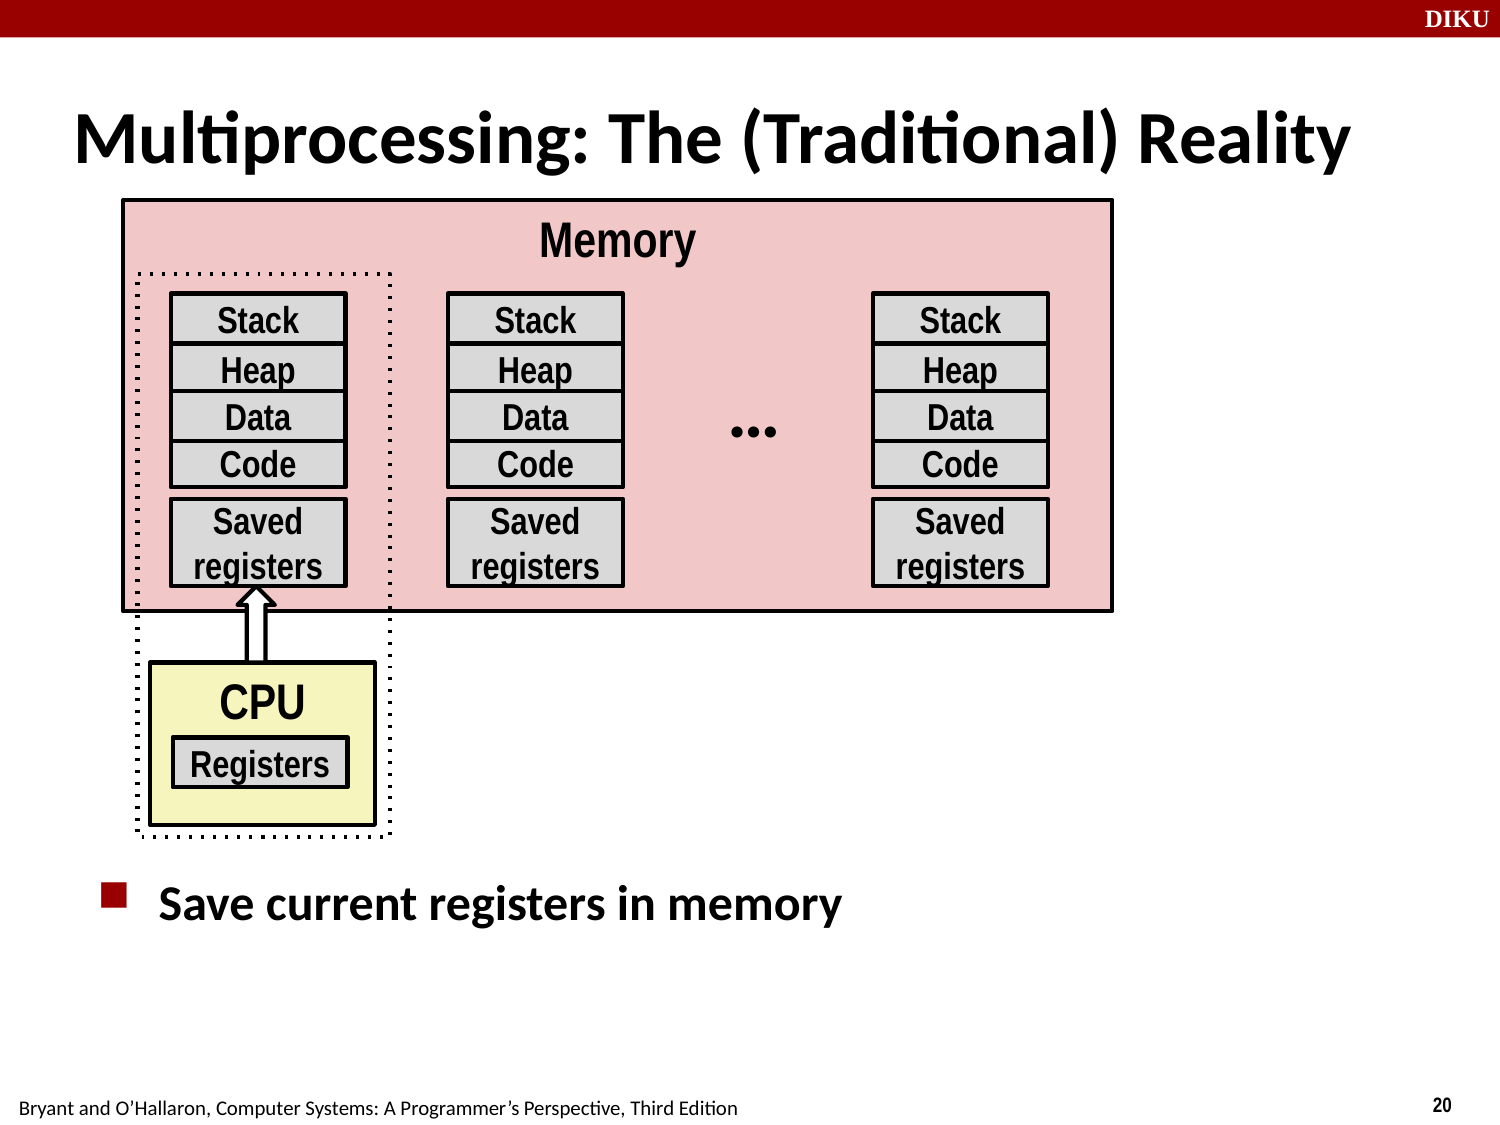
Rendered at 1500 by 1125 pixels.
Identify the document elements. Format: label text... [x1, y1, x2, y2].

text_box Heap [985, 366, 992, 380]
text_box Stack [872, 293, 1048, 343]
text_box Saved registers [872, 498, 1048, 587]
text_box Code [447, 441, 623, 488]
text_box Registers [172, 737, 348, 788]
text_box Data [447, 390, 623, 441]
text_box Code [170, 441, 346, 488]
text_box Memory [123, 200, 1113, 612]
text_box Saved registers [170, 498, 346, 587]
text_box Save current registers in memory [87, 862, 1488, 950]
text_box Heap [170, 343, 346, 390]
text_box CPU [150, 662, 375, 825]
text_box Heap [447, 343, 623, 390]
text_box Data [170, 390, 346, 441]
text_box Data [872, 390, 1048, 441]
text_box Heap [282, 366, 289, 380]
text_box Saved registers [447, 498, 623, 587]
text_box Multiprocessing: The (Traditional) Reality [58, 71, 1450, 197]
text_box [237, 586, 275, 663]
text_box … [713, 355, 796, 460]
text_box Heap [872, 343, 1048, 390]
text_box Code [872, 441, 1048, 488]
text_box Heap [560, 366, 567, 380]
text_box Stack [170, 293, 346, 343]
text_box Stack [447, 293, 623, 343]
